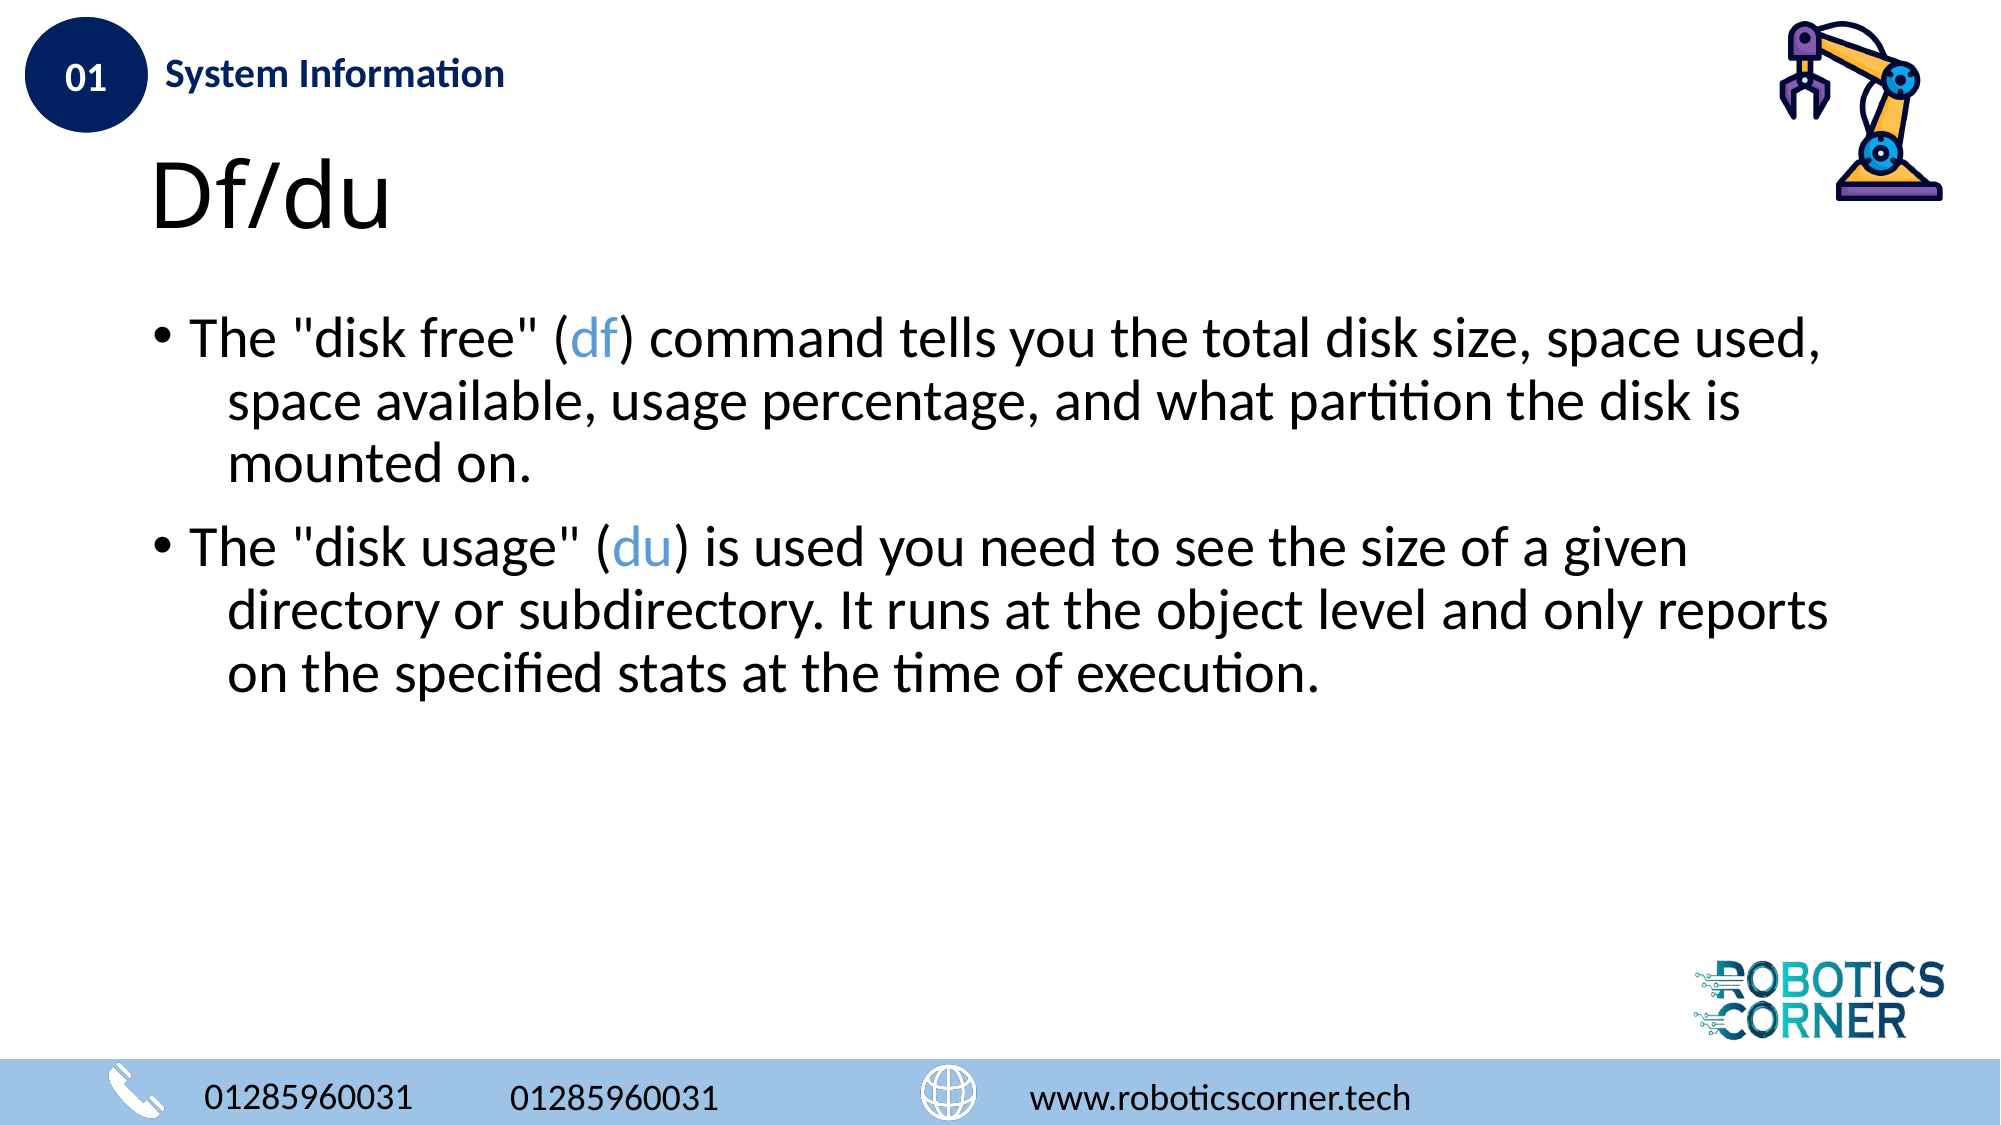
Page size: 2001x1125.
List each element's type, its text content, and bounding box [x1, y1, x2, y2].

text_box 01285960031 [495, 1064, 827, 1125]
text_box [981, 1059, 1680, 1125]
text_box www.roboticscorner.tech [1014, 1065, 1546, 1125]
picture [915, 1059, 981, 1125]
picture [1680, 859, 1953, 1125]
text_box 01285960031 [189, 1064, 495, 1125]
text_box System Information [150, 38, 622, 154]
title Df/du [133, 90, 1859, 308]
picture [103, 1057, 170, 1124]
list The "disk free" (df) command tells you the total disk size, space used, space available, usage percentage, and what partition the disk is mounted on. The "disk usage" (du) is used you need to see the size of a given directory or subdirectory. It runs at the object level and only reports on the specified stats at the time of execution. [137, 299, 1863, 1014]
text_box 01 [22, 14, 150, 136]
text_box [0, 1059, 915, 1125]
picture [1771, 21, 1951, 201]
text_box [1953, 1059, 2000, 1125]
